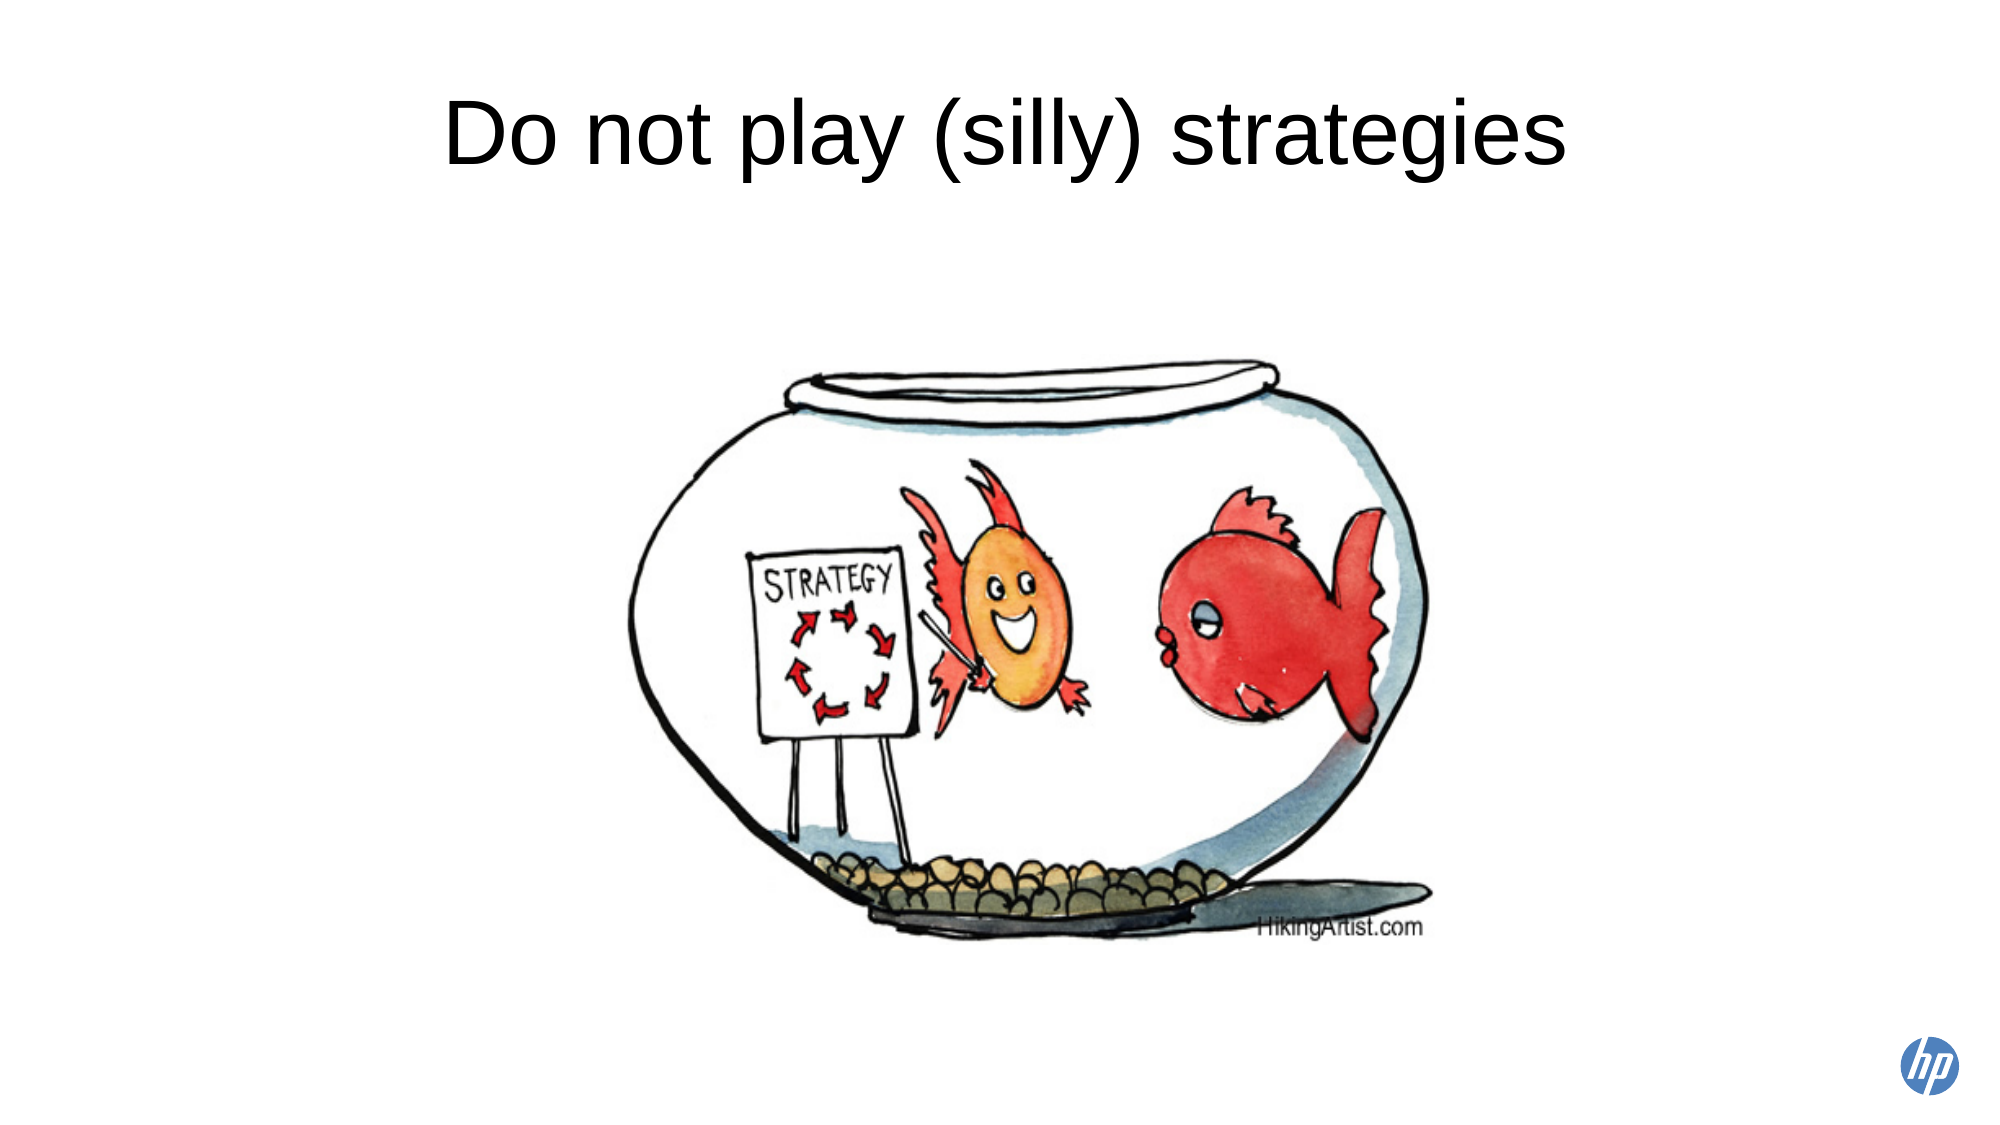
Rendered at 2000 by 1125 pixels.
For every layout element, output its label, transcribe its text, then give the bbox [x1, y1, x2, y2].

title Do not play (silly) strategies [12, 4, 2000, 260]
picture [625, 354, 1441, 945]
